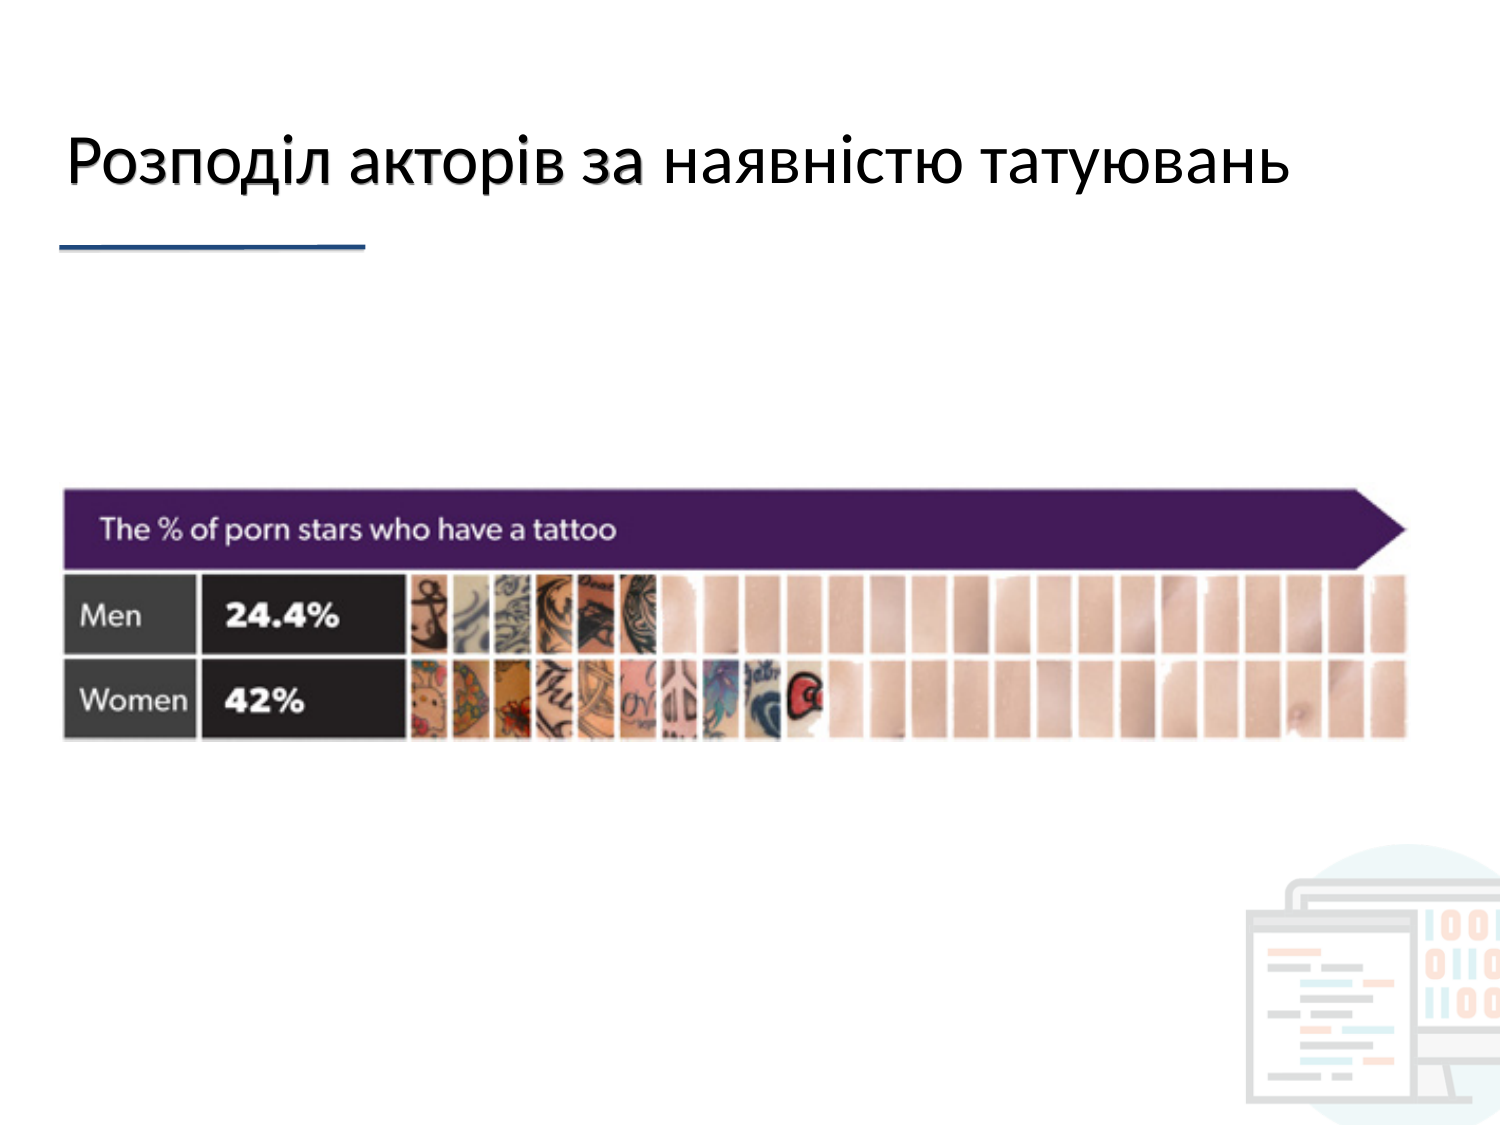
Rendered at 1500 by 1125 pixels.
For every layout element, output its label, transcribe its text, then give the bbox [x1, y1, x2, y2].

picture [1199, 844, 1500, 1125]
title Розподіл акторів за наявністю татуювань [51, 97, 1449, 223]
picture [59, 482, 1411, 743]
